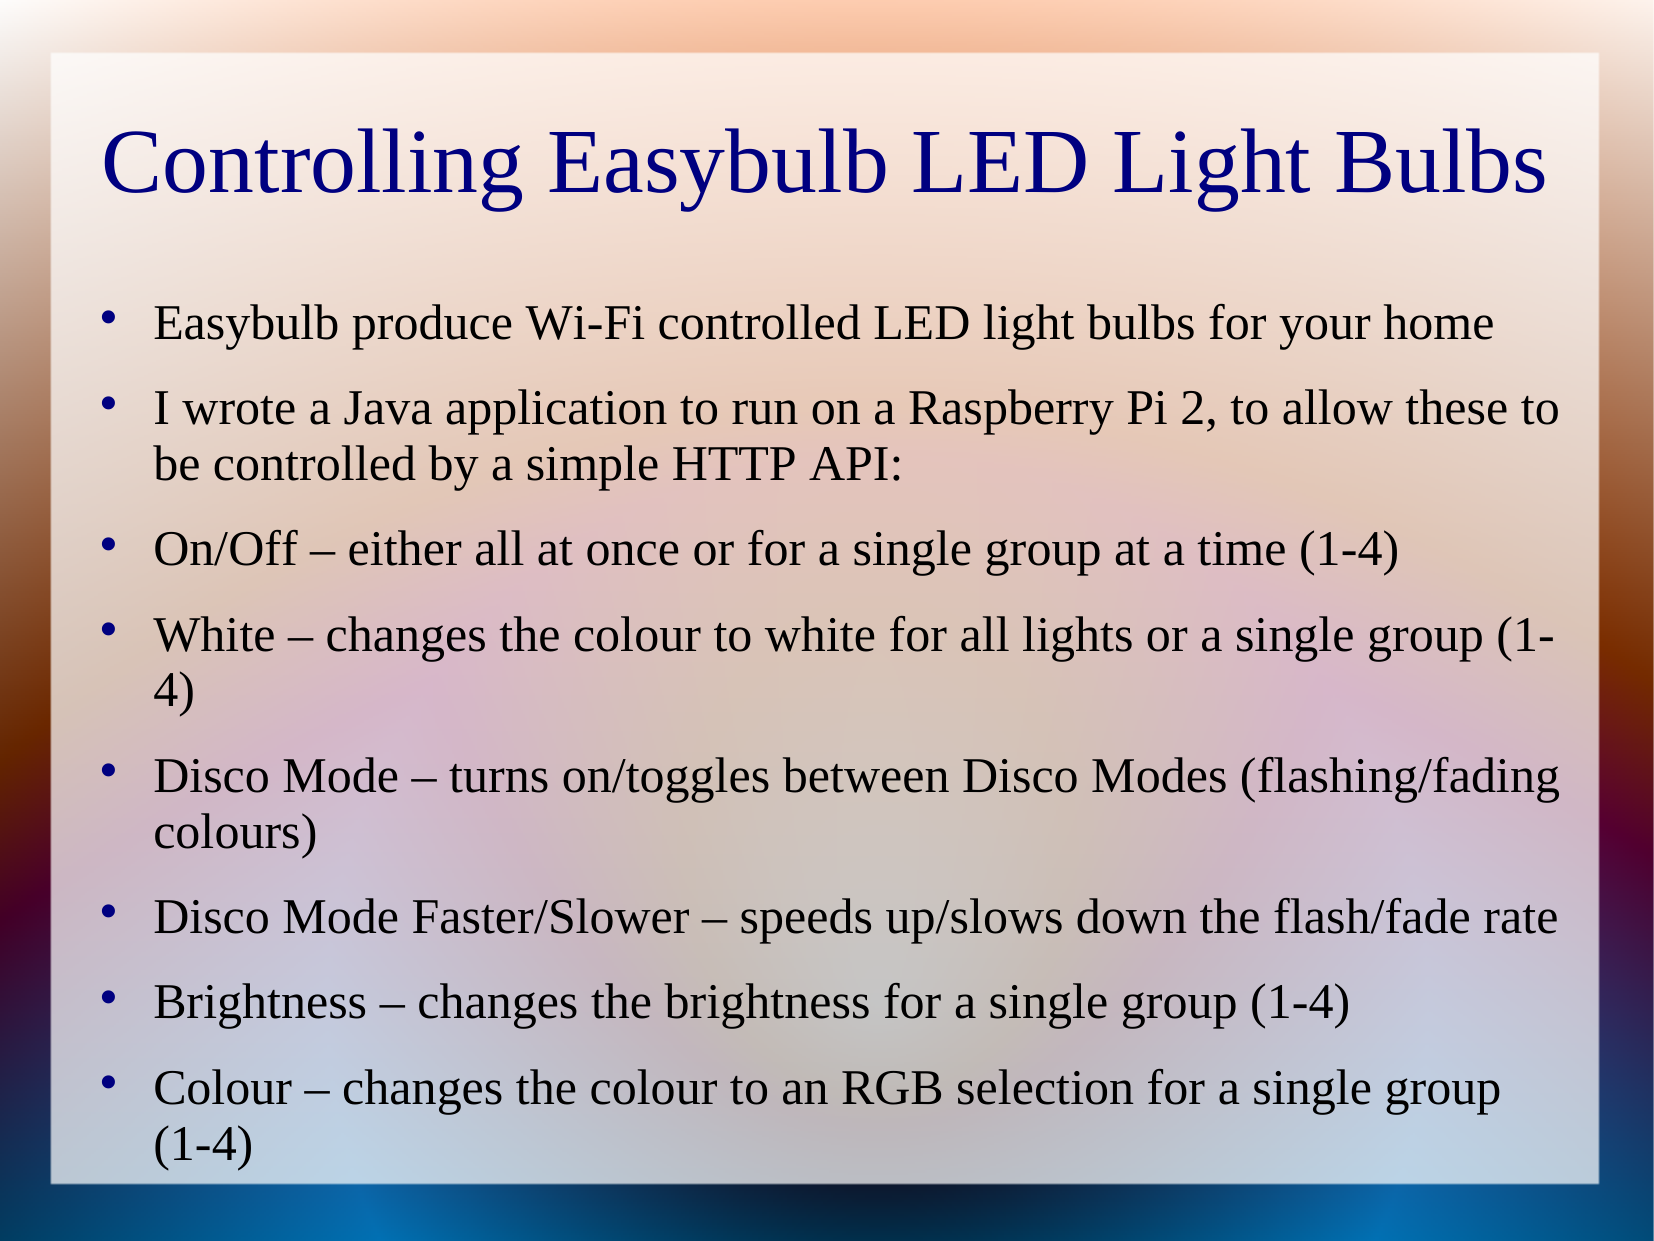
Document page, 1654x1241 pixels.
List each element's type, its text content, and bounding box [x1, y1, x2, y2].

title Controlling Easybulb LED Light Bulbs [82, 55, 1571, 263]
list Easybulb produce Wi-Fi controlled LED light bulbs for your home I wrote a Java application to run on a Raspberry Pi 2, to allow these to be controlled by a simple HTTP API: On/Off – either all at once or for a single group at a time (1-4) White – changes the colour to white for all lights or a single group (1-4) Disco Mode – turns on/toggles between Disco Modes (flashing/fading colours) Disco Mode Faster/Slower – speeds up/slows down the flash/fade rate Brightness – changes the brightness for a single group (1-4) Colour – changes the colour to an RGB selection for a single group (1-4) [82, 290, 1571, 1120]
picture [0, 0, 1654, 1241]
